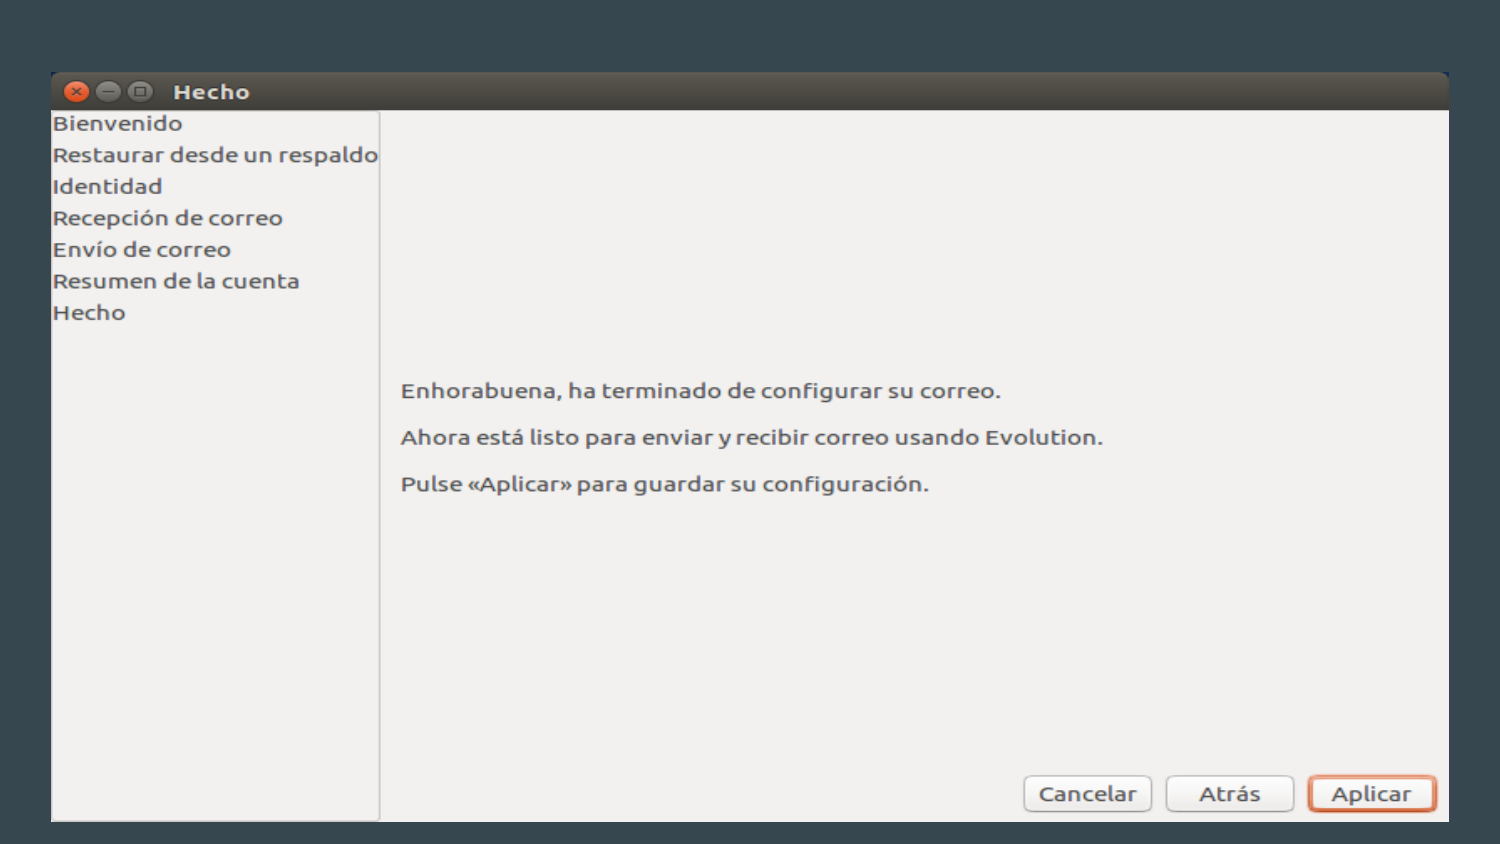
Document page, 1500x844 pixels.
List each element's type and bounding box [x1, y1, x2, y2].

picture [51, 72, 1449, 822]
